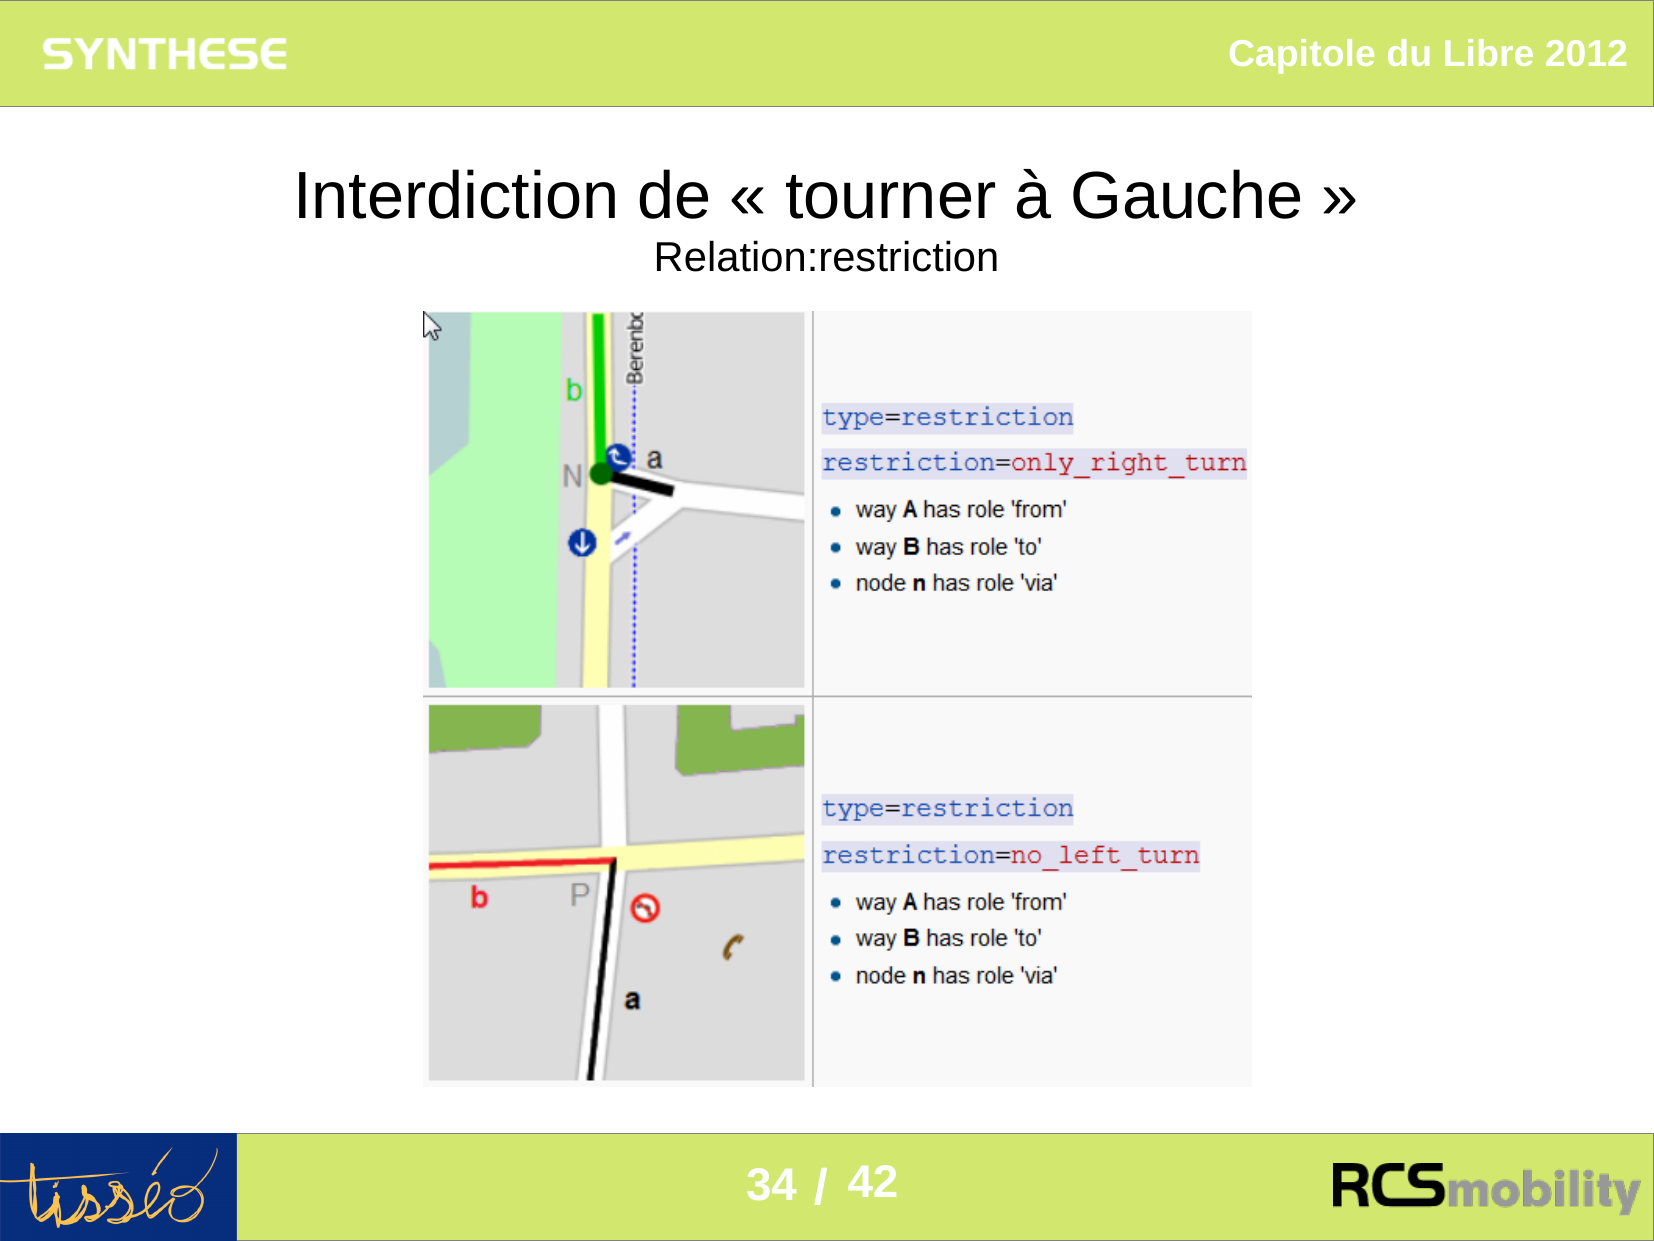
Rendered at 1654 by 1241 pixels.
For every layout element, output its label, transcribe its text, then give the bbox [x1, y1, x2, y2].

text_box <numéro> [560, 1151, 812, 1241]
picture [423, 311, 1252, 1087]
text_box Capitole du Libre 2012 [0, 0, 1654, 107]
picture [1333, 1163, 1642, 1217]
text_box 42 [832, 1149, 968, 1229]
text_box / [237, 1133, 1654, 1241]
picture [41, 35, 292, 73]
picture [0, 1133, 237, 1241]
subtitle Interdiction de « tourner à Gauche » Relation:restriction [82, 141, 1571, 1087]
